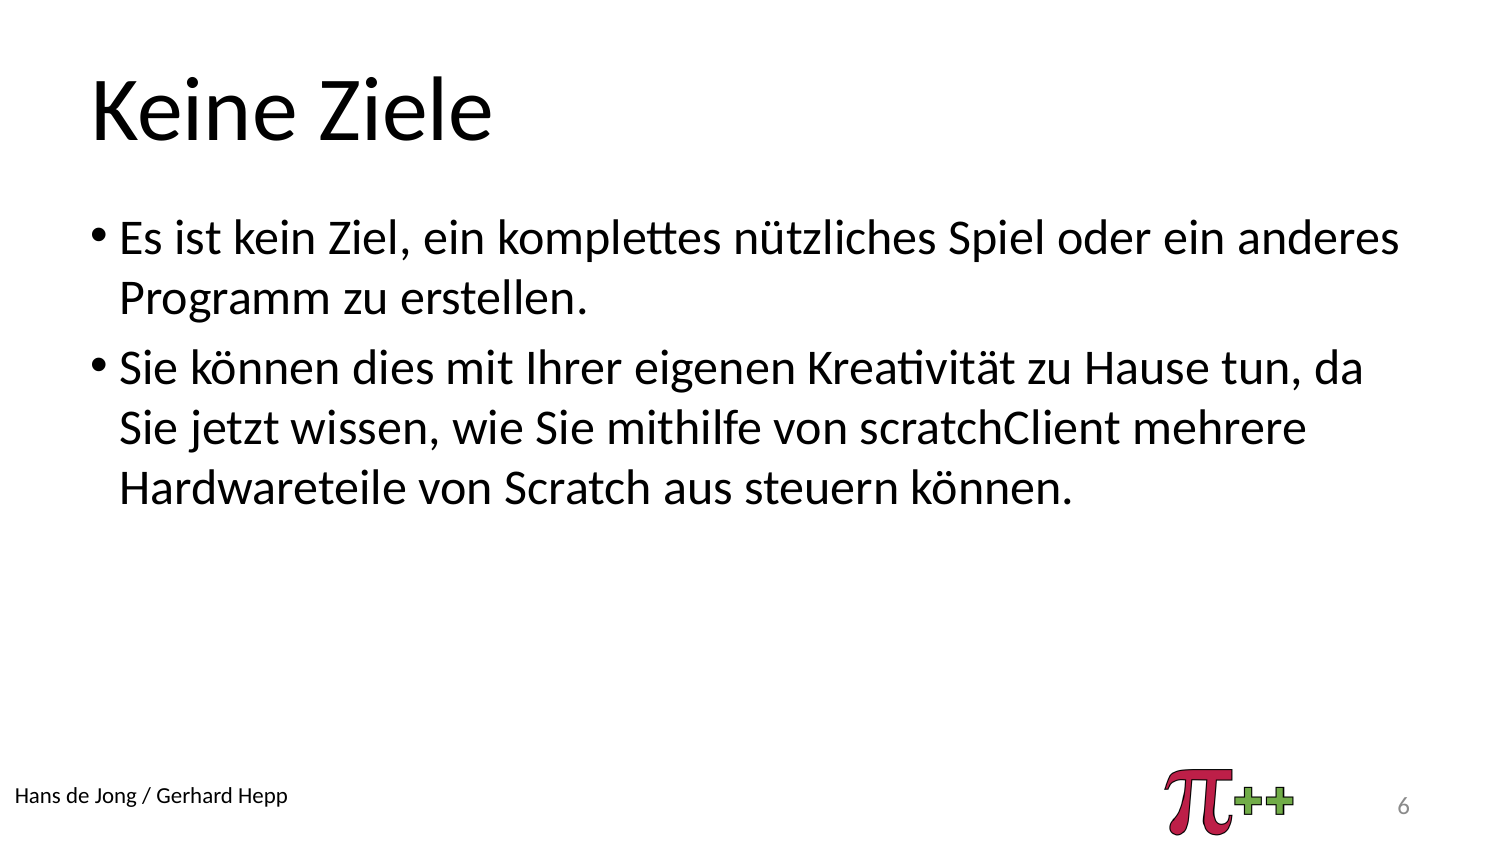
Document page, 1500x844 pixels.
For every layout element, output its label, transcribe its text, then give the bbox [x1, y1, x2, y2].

slide_number <getal> [1340, 782, 1425, 827]
picture [1163, 768, 1294, 836]
title Keine Ziele [76, 33, 1427, 175]
list Es ist kein Ziel, ein komplettes nützliches Spiel oder ein anderes Programm zu erstellen. Sie können dies mit Ihrer eigenen Kreativität zu Hause tun, da Sie jetzt wissen, wie Sie mithilfe von scratchClient mehrere Hardwareteile von Scratch aus steuern können. [75, 196, 1425, 754]
